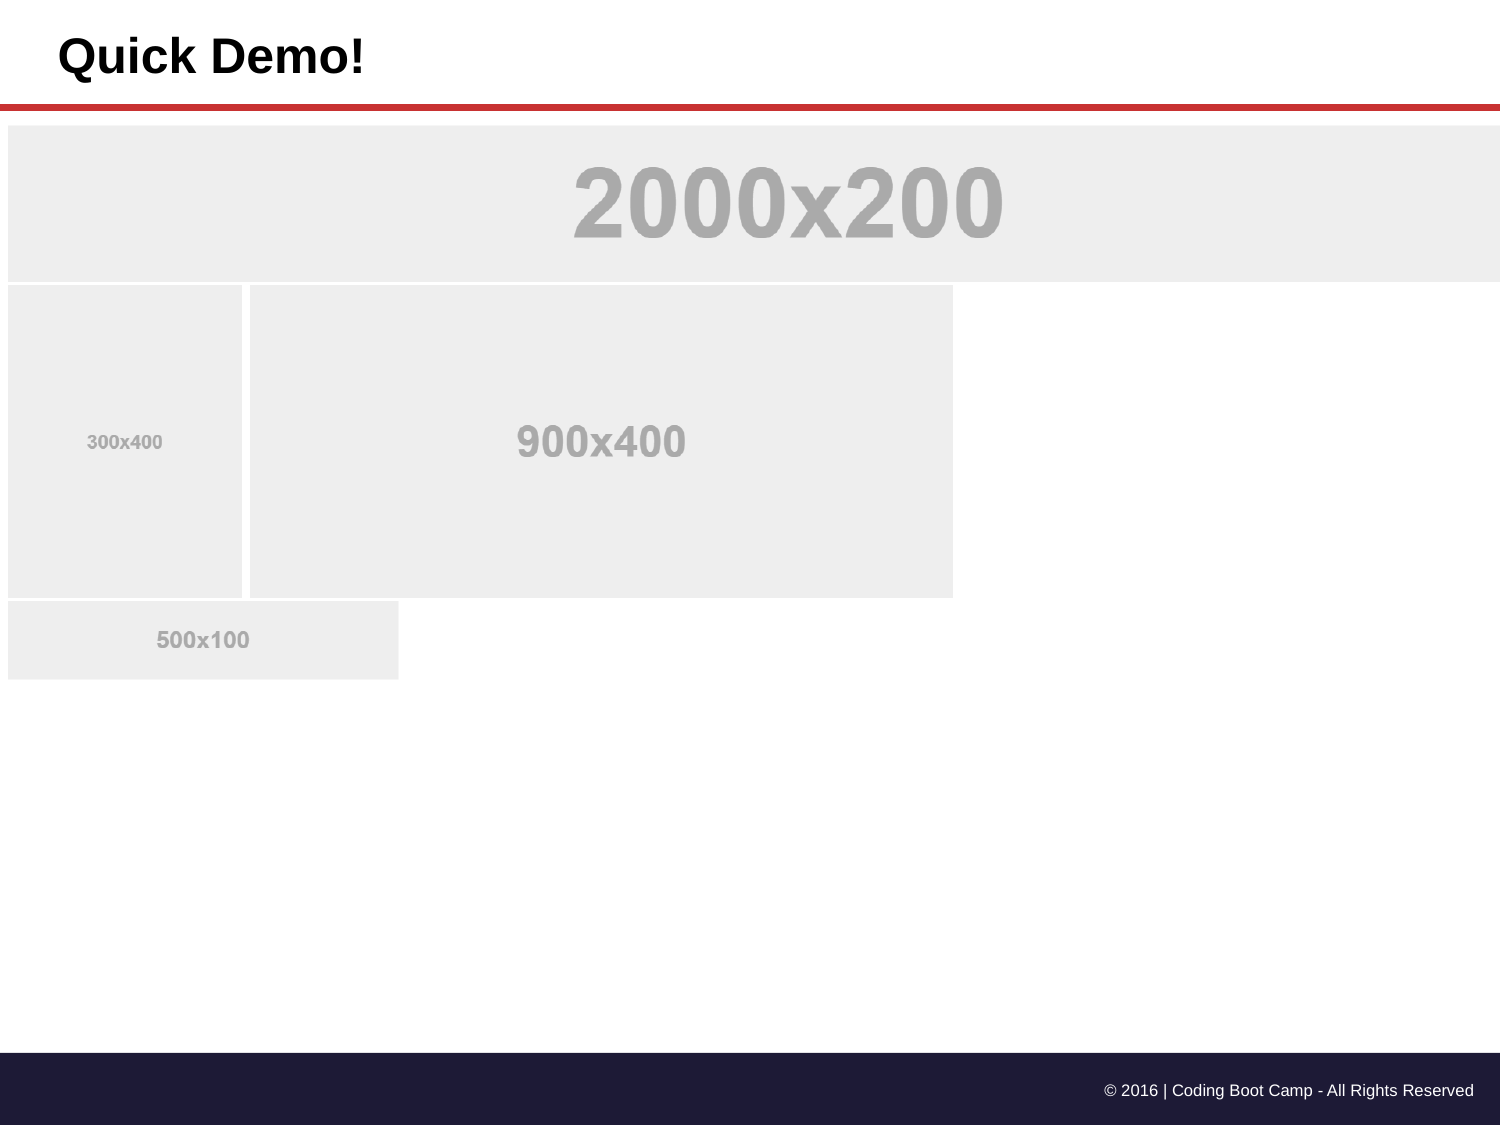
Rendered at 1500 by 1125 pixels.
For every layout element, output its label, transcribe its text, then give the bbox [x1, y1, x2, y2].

picture [1, 122, 1500, 698]
text_box Quick Demo! [50, 16, 913, 91]
